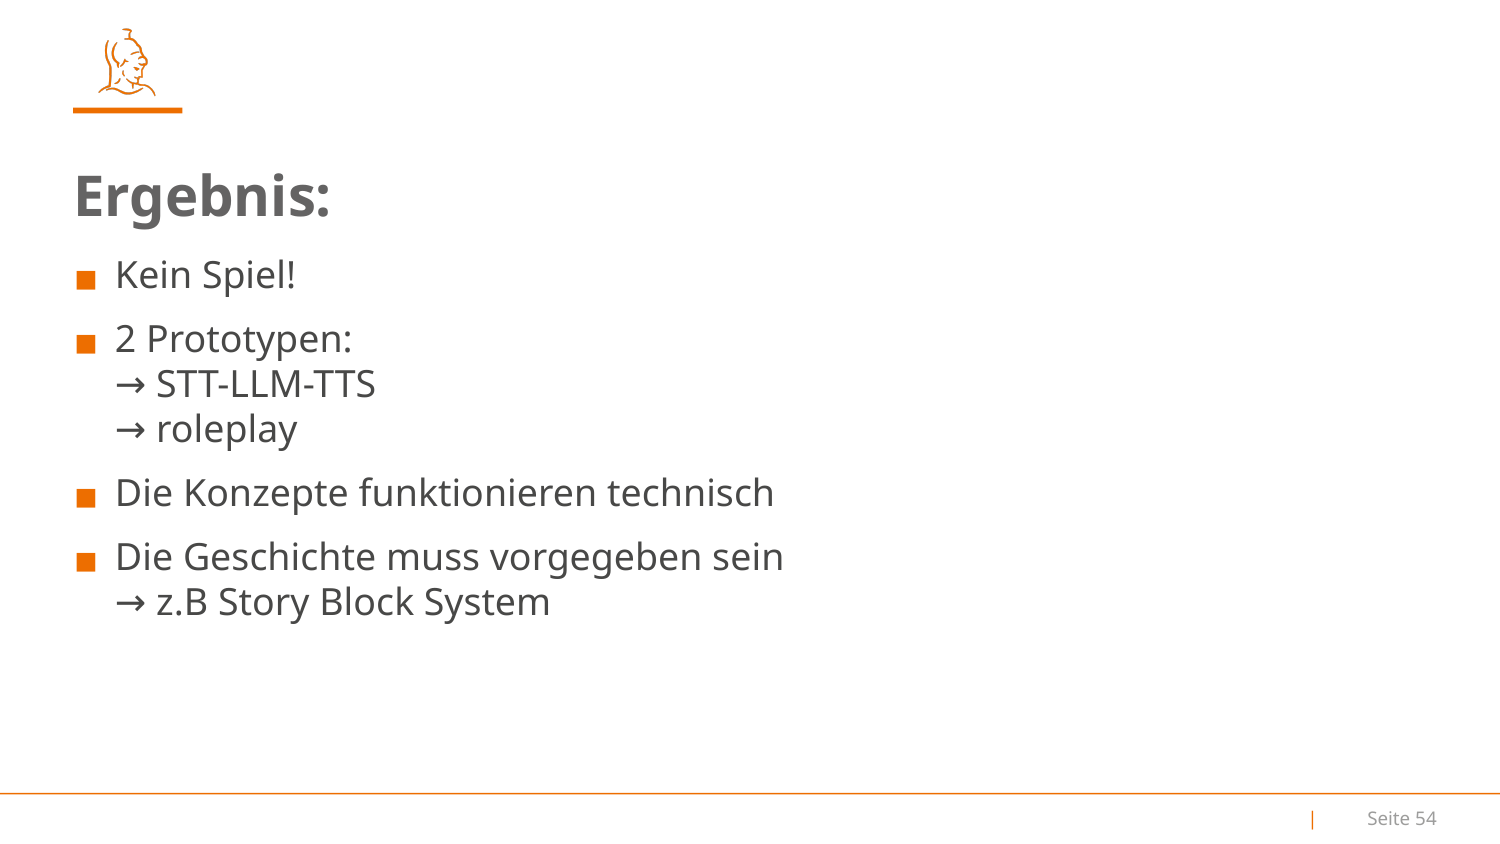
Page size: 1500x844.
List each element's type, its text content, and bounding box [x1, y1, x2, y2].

list Ergebnis: [62, 155, 1230, 237]
list Kein Spiel! 2 Prototypen: → STT-LLM-TTS → roleplay Die Konzepte funktionieren technisch Die Geschichte muss vorgegeben sein → z.B Story Block System [62, 245, 1036, 775]
picture [95, 26, 158, 98]
